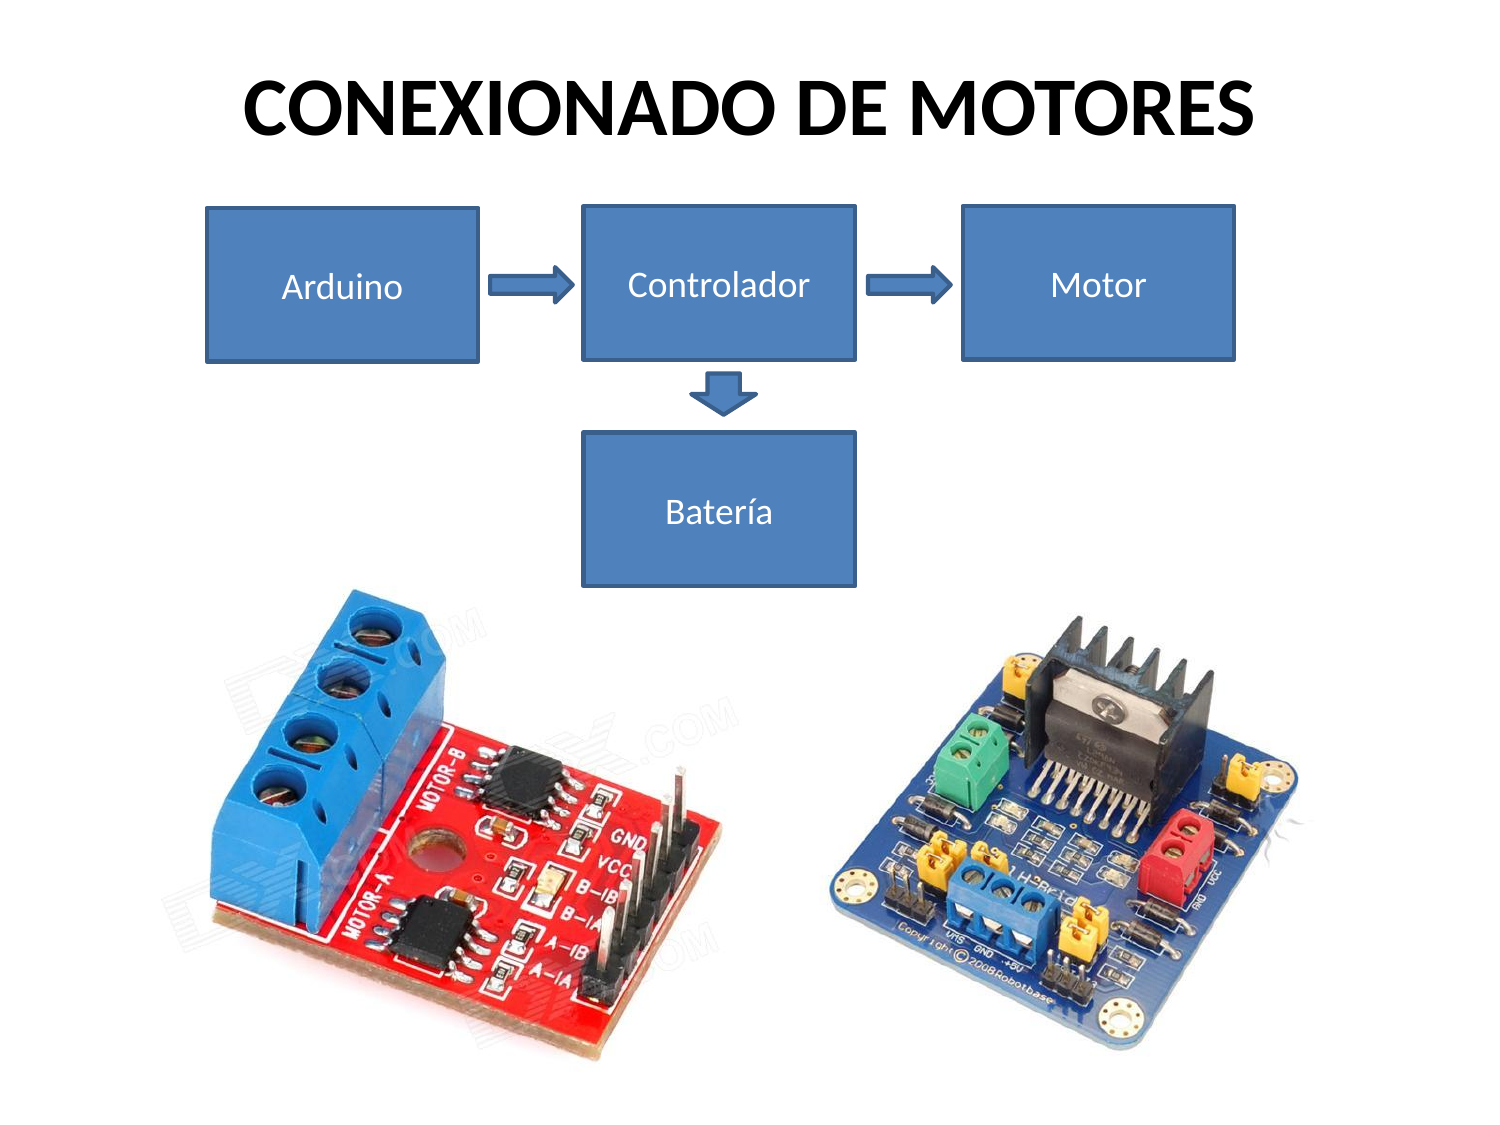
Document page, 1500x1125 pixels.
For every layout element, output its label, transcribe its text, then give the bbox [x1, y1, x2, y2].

text_box Controlador [583, 206, 856, 360]
text_box [868, 267, 951, 303]
text_box Motor [962, 206, 1235, 360]
text_box Batería [583, 432, 856, 587]
text_box Arduino [206, 208, 479, 362]
text_box [490, 267, 573, 303]
text_box [691, 373, 757, 415]
text_box CONEXIONADO DE MOTORES [74, 45, 1425, 233]
picture [161, 539, 749, 1125]
picture [804, 574, 1320, 1091]
